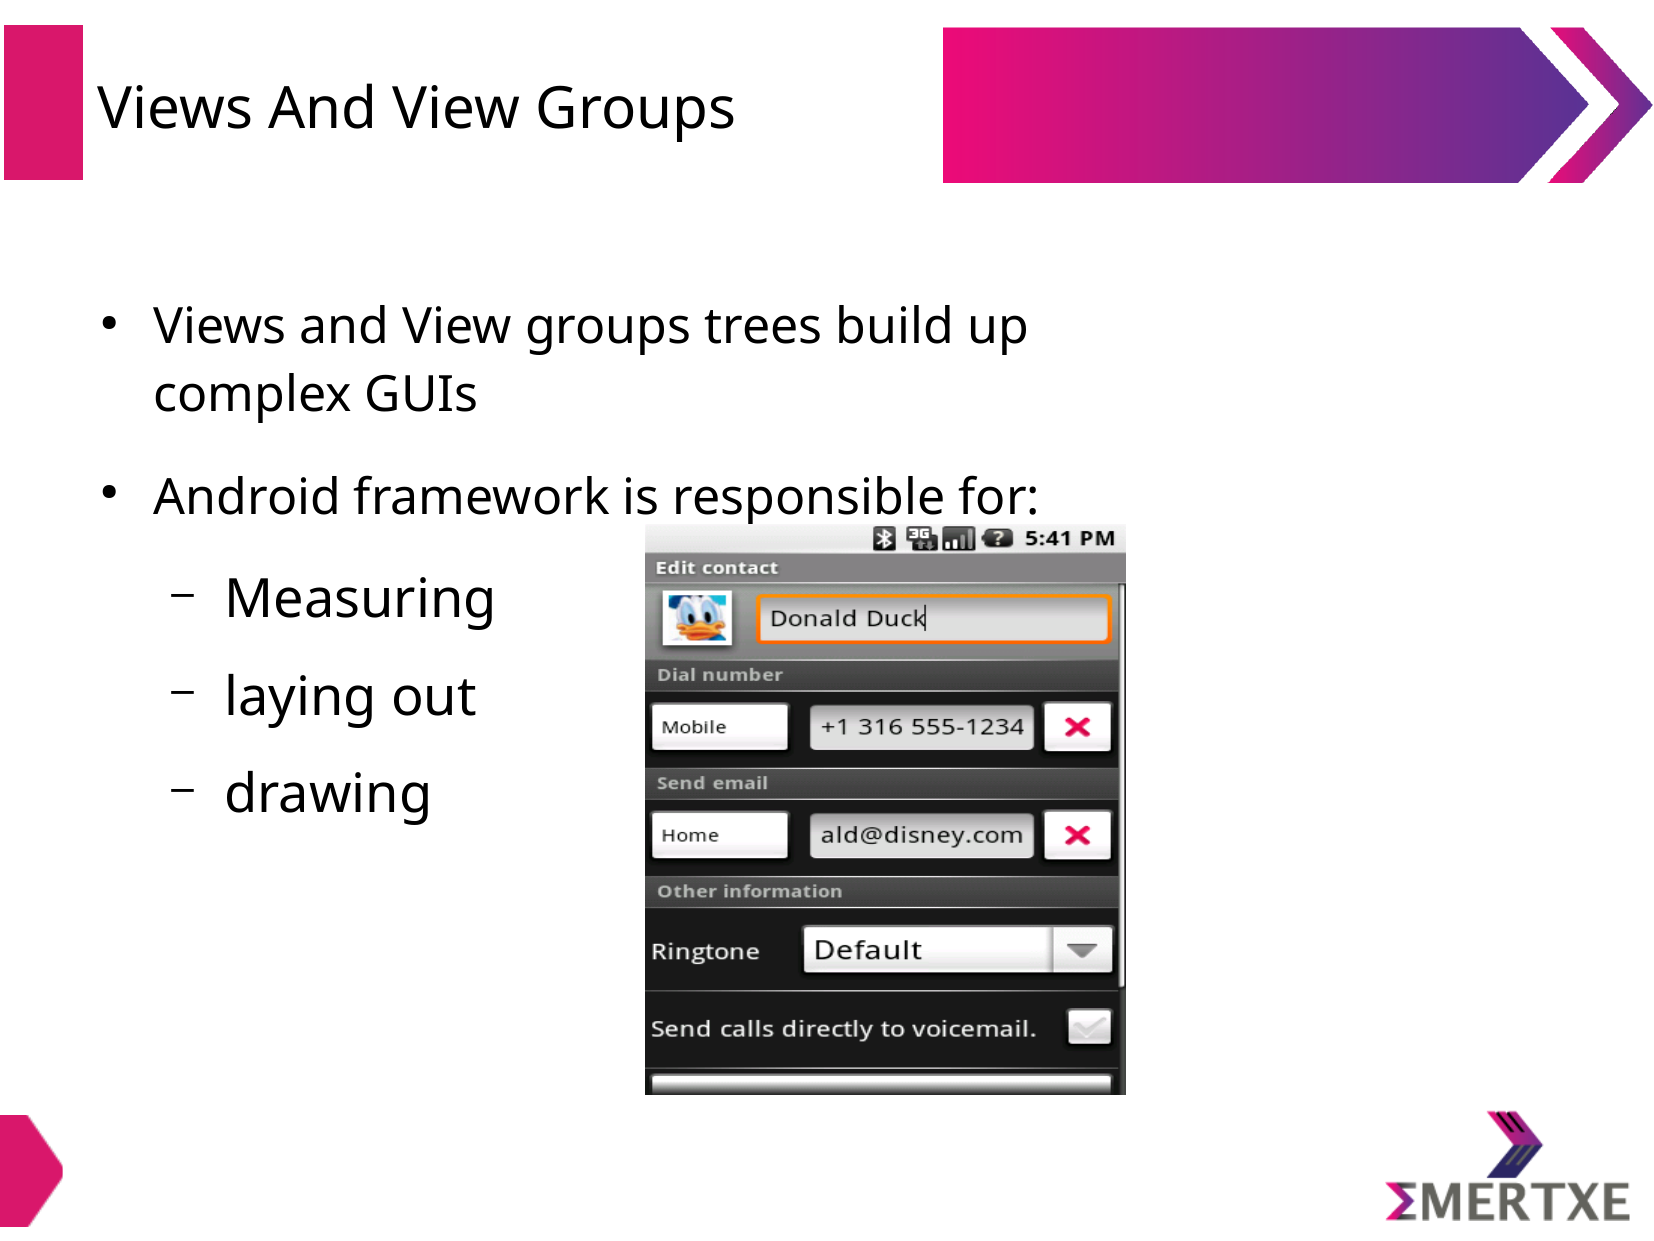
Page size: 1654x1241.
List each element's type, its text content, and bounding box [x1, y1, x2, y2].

list Views and View groups trees build up complex GUIs Android framework is responsible for: Measuring laying out drawing [82, 290, 1126, 1010]
title Views And View Groups [82, 2, 1571, 210]
picture [645, 524, 1126, 1096]
picture [1571, 27, 1653, 183]
picture [1385, 1107, 1631, 1221]
